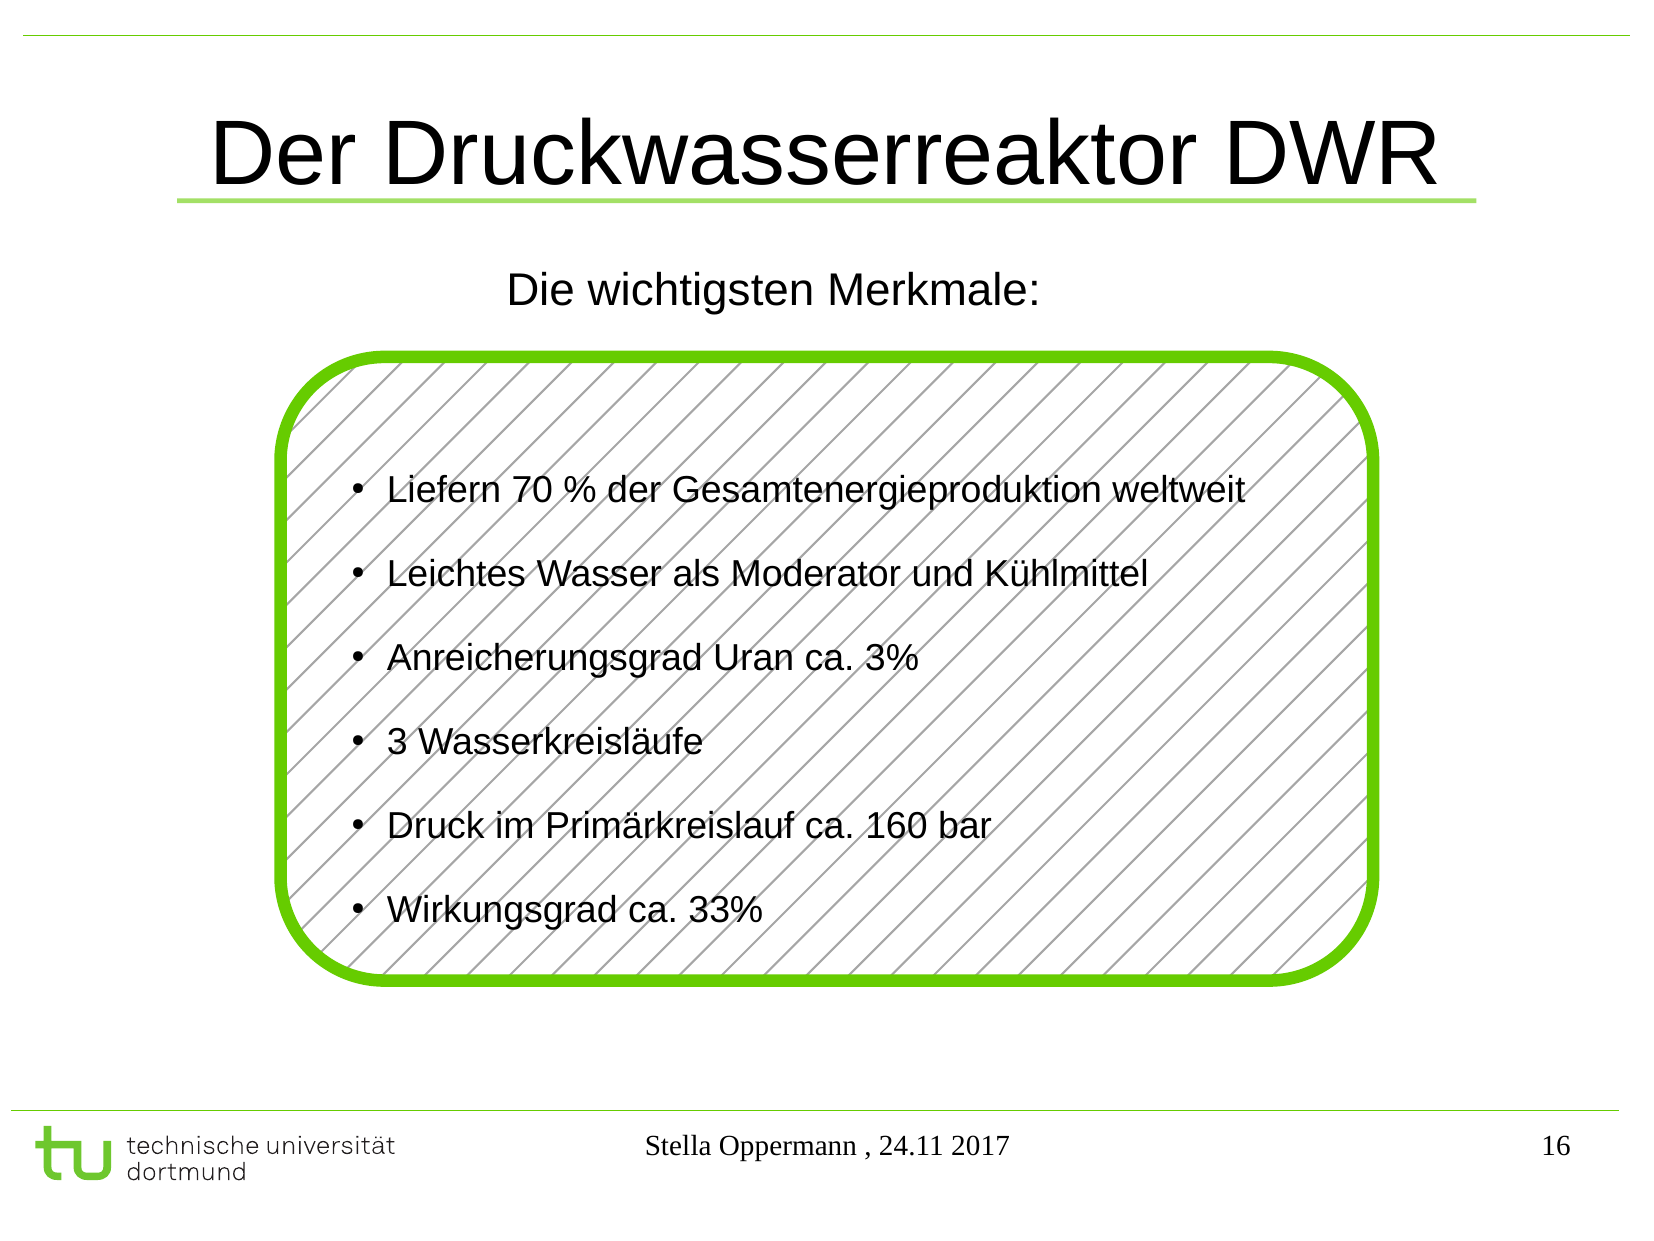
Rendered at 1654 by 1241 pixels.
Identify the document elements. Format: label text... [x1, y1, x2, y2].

chart [35, 1125, 461, 1241]
text_box Liefern 70 % der Gesamtenergieproduktion weltweit Leichtes Wasser als Moderator und Kühlmittel Anreicherungsgrad Uran ca. 3% 3 Wasserkreisläufe Druck im Primärkreislauf ca. 160 bar Wirkungsgrad ca. 33% [336, 419, 1341, 1022]
text_box Die wichtigsten Merkmale: [82, 256, 1465, 323]
text_box [280, 356, 1374, 969]
title Der Druckwasserreaktor DWR [82, 49, 1571, 257]
